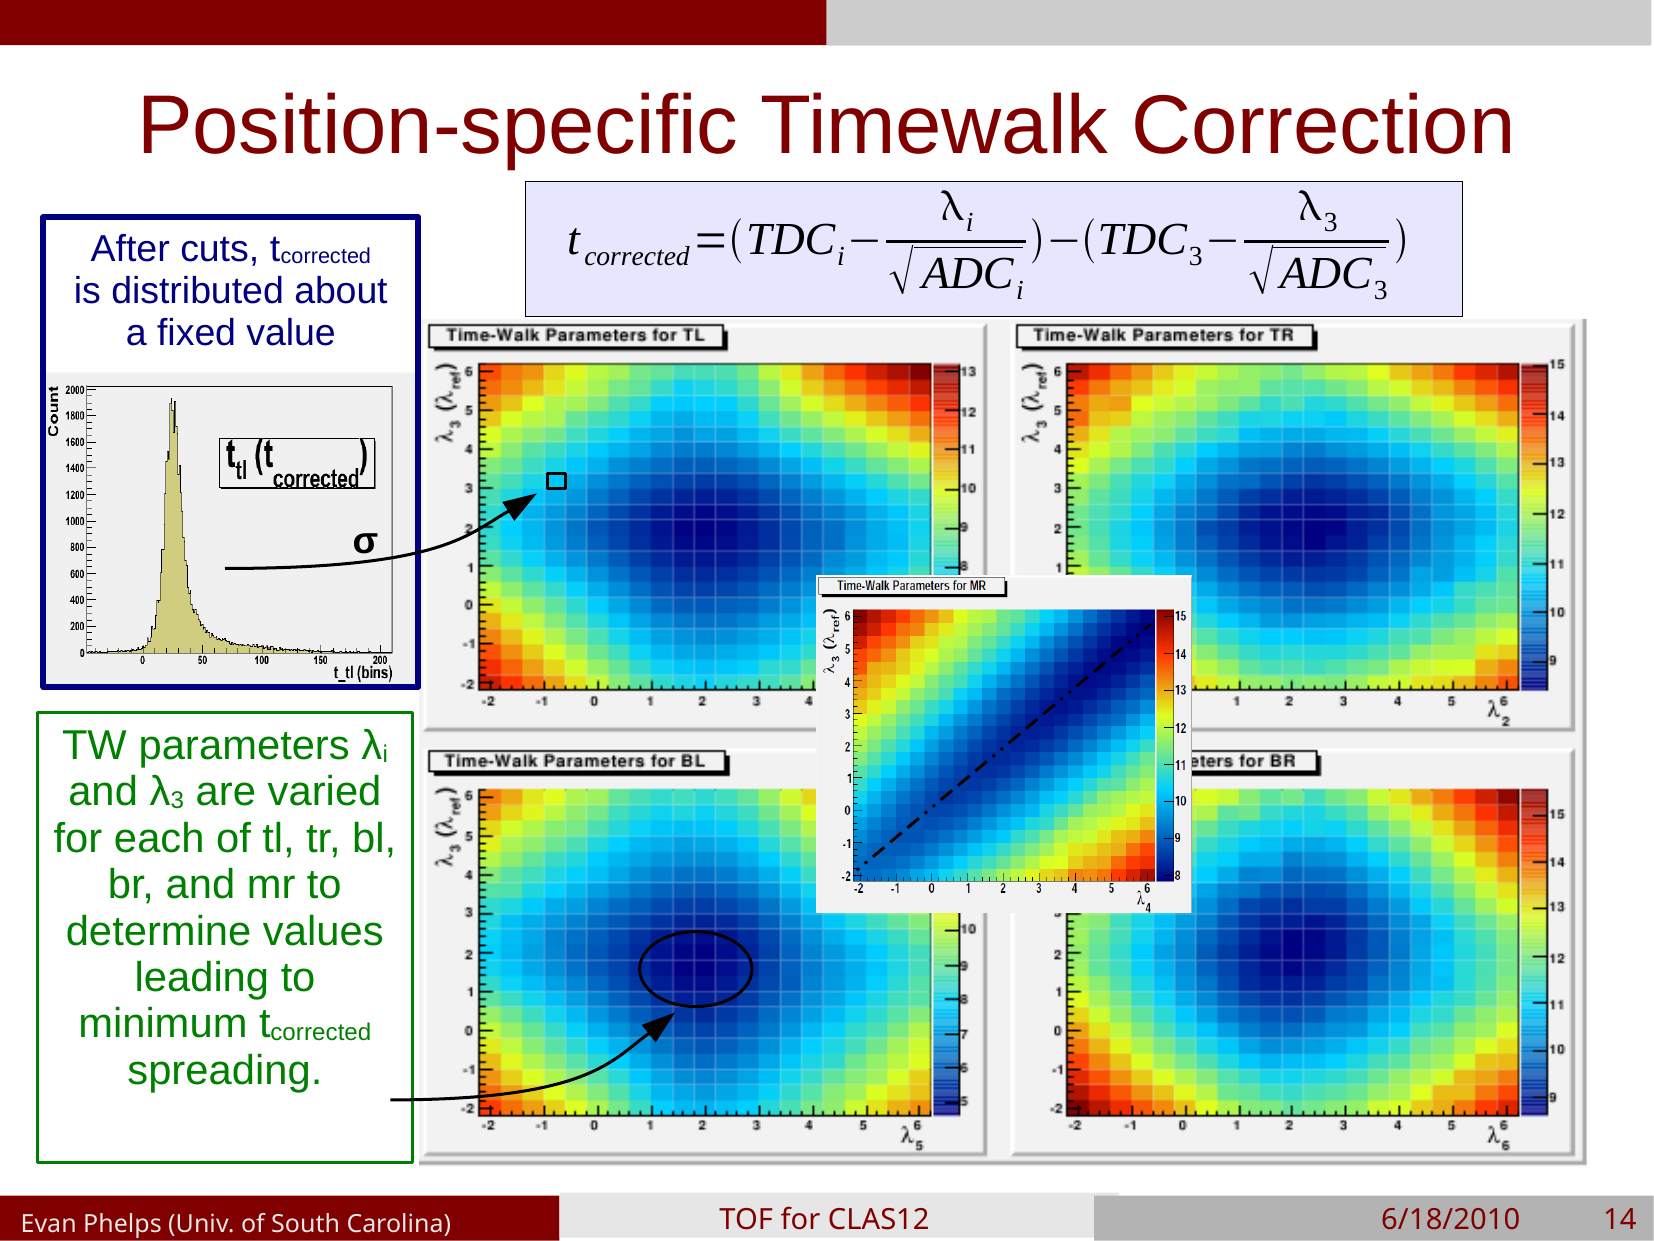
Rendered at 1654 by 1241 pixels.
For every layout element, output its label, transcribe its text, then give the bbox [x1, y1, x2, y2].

text_box [525, 187, 1463, 317]
text_box After cuts, tcorrected is distributed about a fixed value [43, 217, 419, 687]
picture [419, 319, 1589, 1169]
text_box TW parameters λi and λ3 are varied for each of tl, tr, bl, br, and mr to determine values leading to minimum tcorrected spreading. [37, 712, 413, 1163]
chart [560, 187, 1415, 306]
text_box σ [337, 511, 394, 569]
title Position-specific Timewalk Correction [82, 62, 1571, 187]
